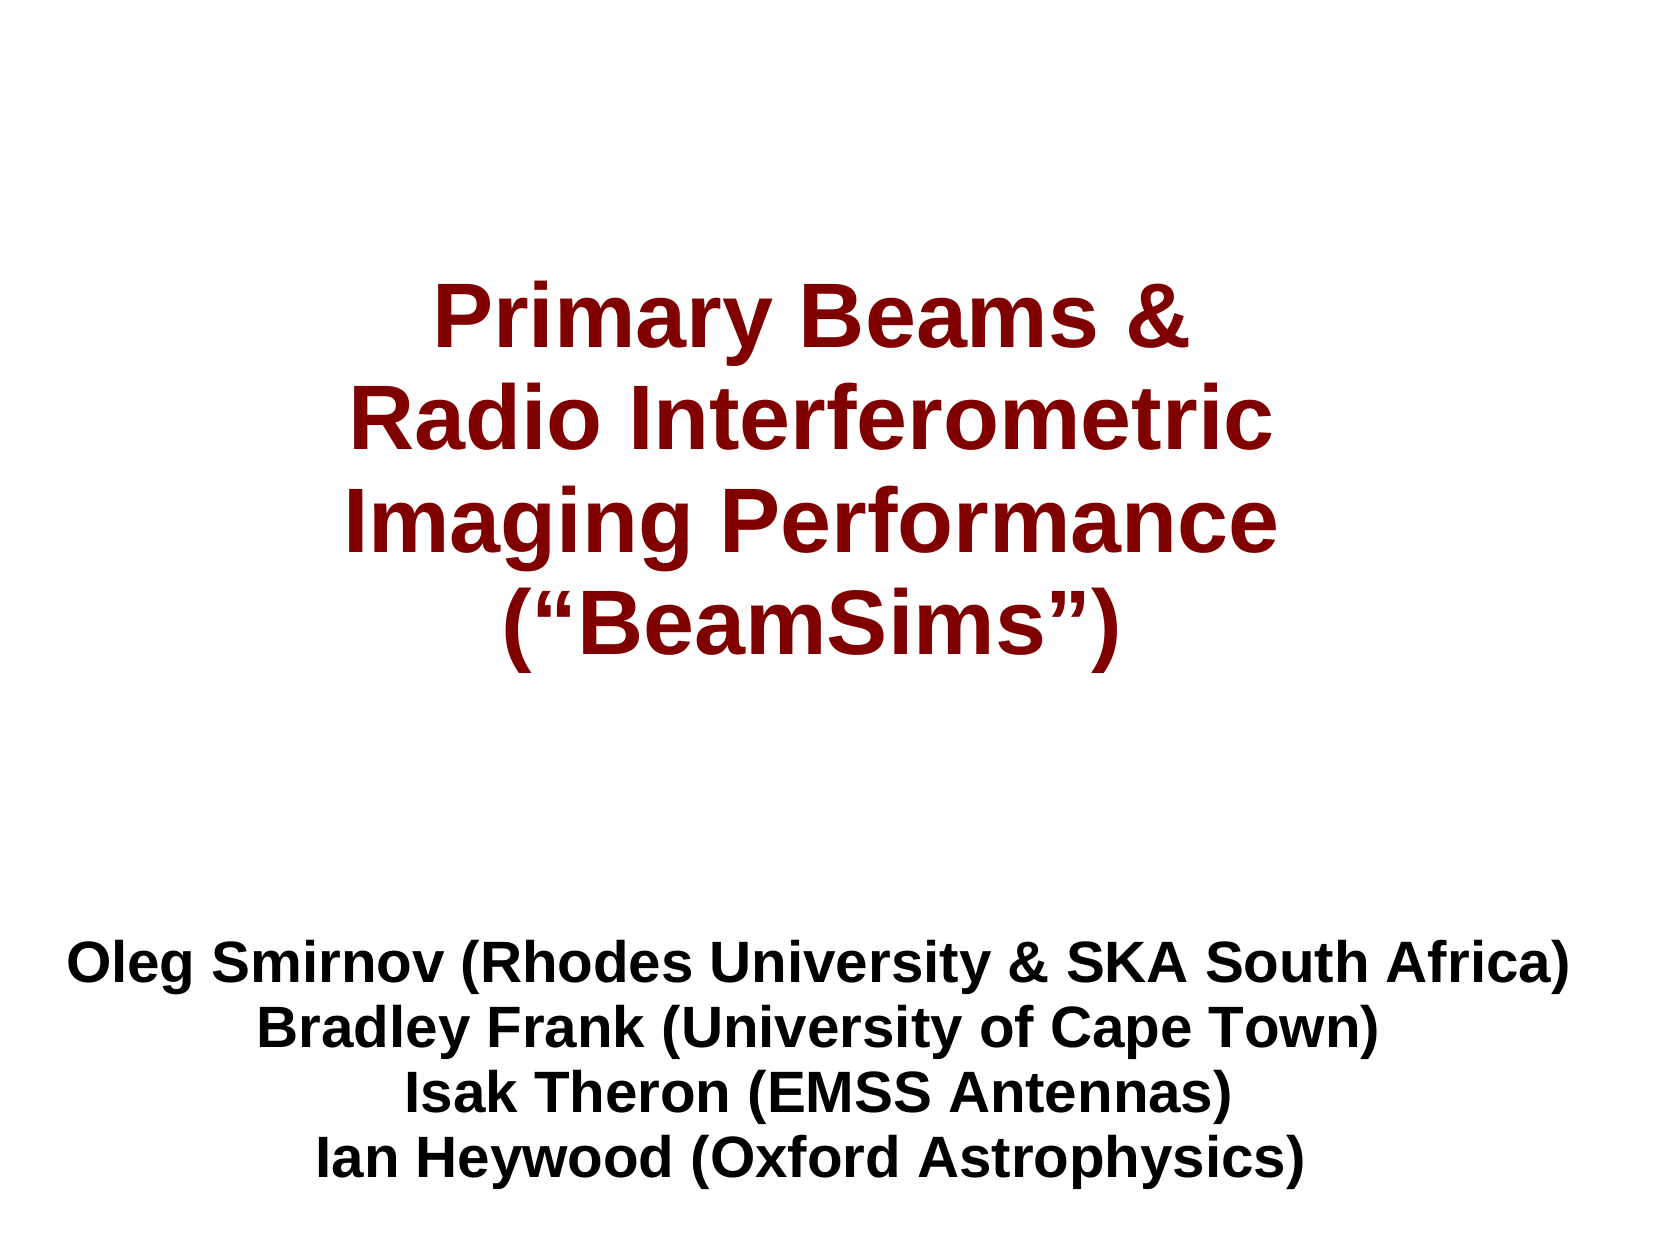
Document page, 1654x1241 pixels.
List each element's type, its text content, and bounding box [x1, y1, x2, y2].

list Oleg Smirnov (Rhodes University & SKA South Africa) Bradley Frank (University of Cape Town) Isak Theron (EMSS Antennas) Ian Heywood (Oxford Astrophysics) [0, 930, 1639, 1191]
title Primary Beams & Radio Interferometric Imaging Performance (“BeamSims”) [3, 263, 1621, 675]
